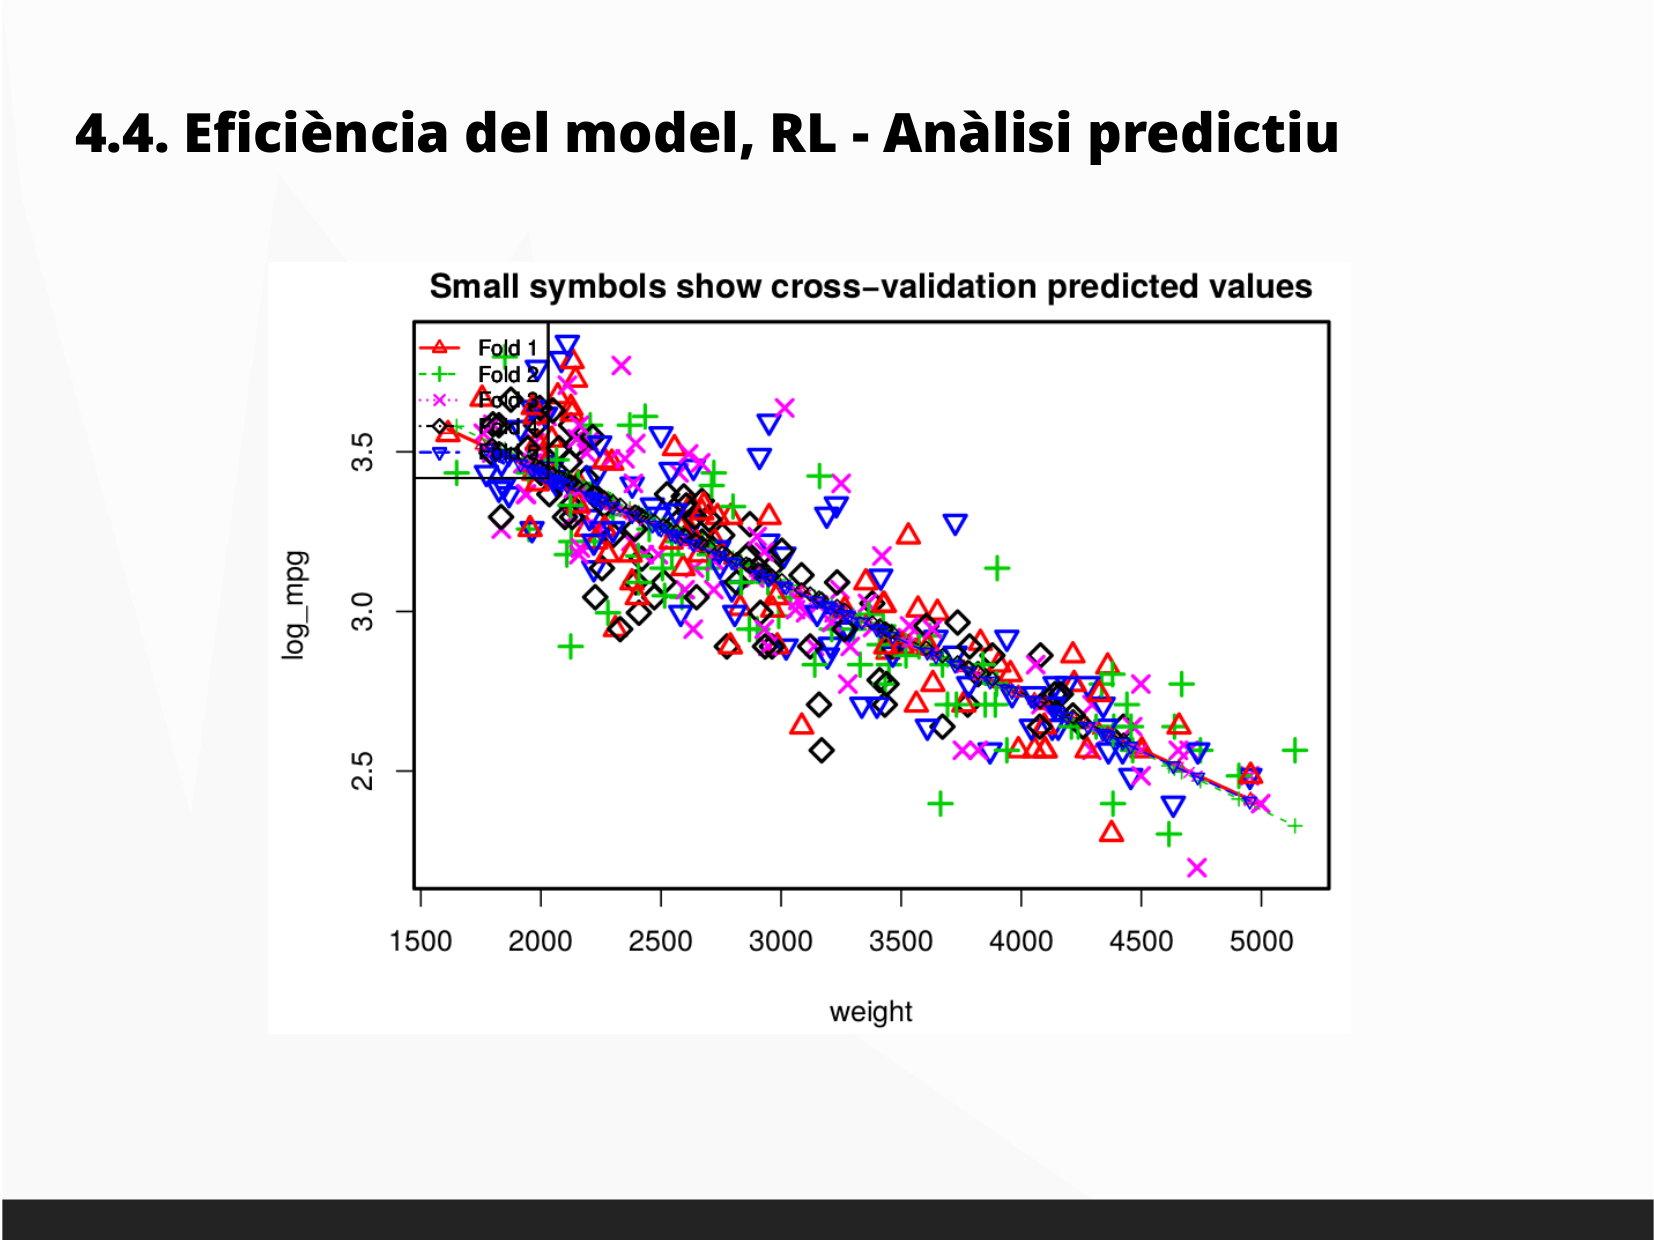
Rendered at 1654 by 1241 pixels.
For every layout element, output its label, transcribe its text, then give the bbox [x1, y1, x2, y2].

picture [2, 0, 1654, 1241]
title 4.4. Eficiència del model, RL - Anàlisi predictiu [75, 75, 1564, 188]
